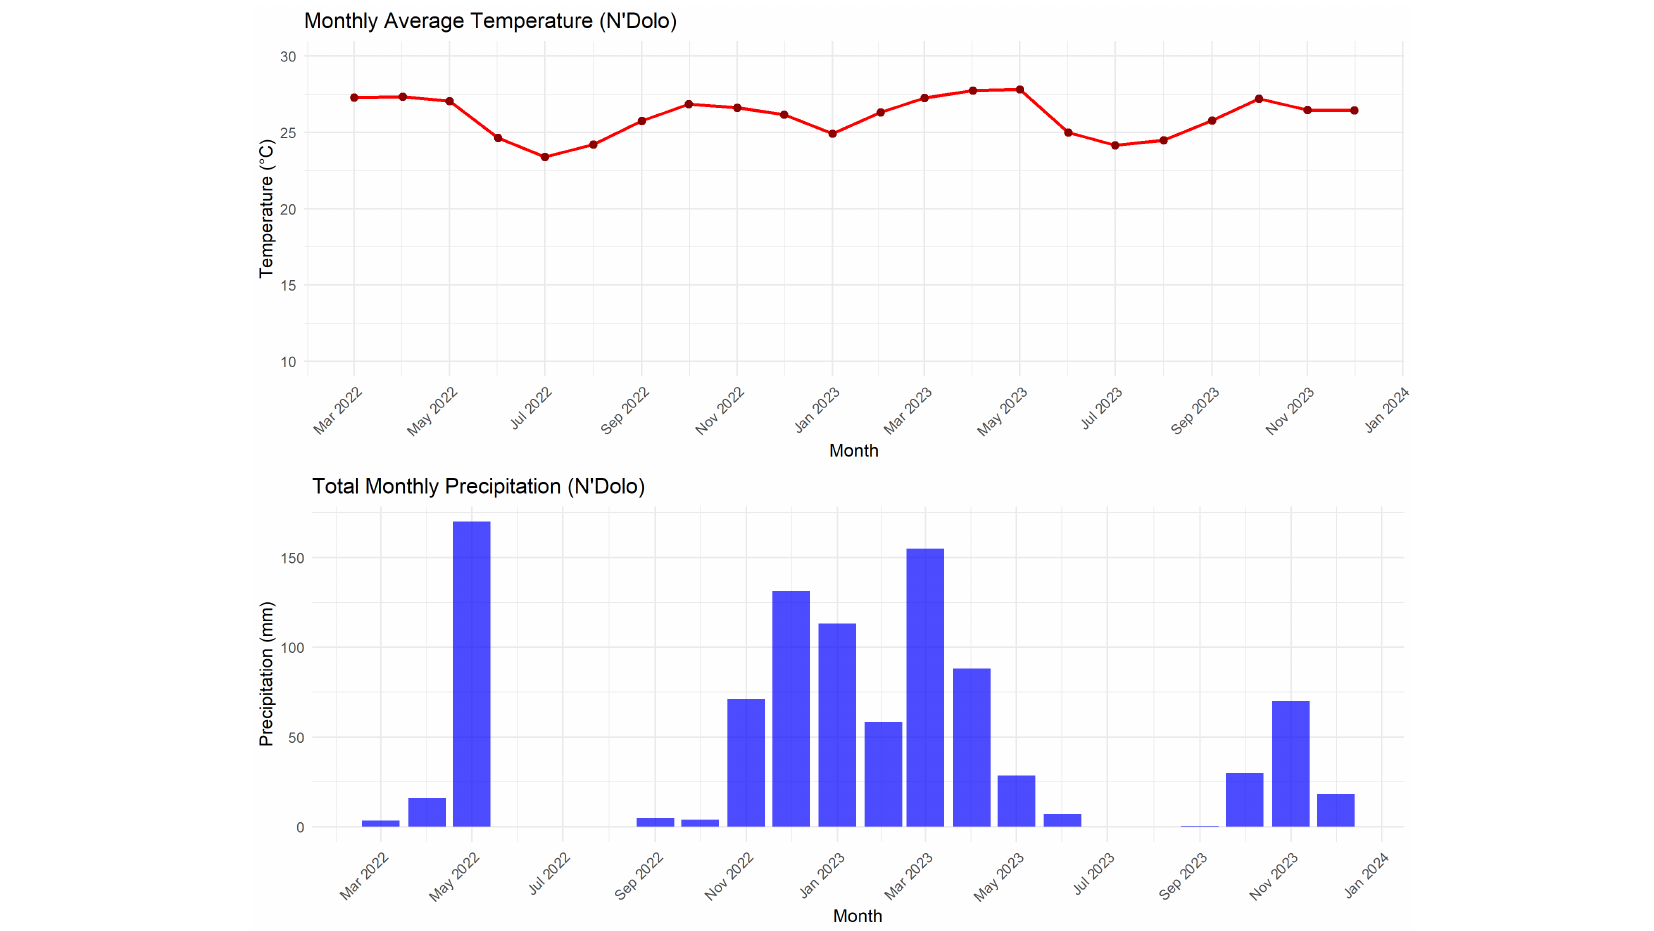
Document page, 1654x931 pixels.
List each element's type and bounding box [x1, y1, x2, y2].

picture [250, 3, 1413, 931]
